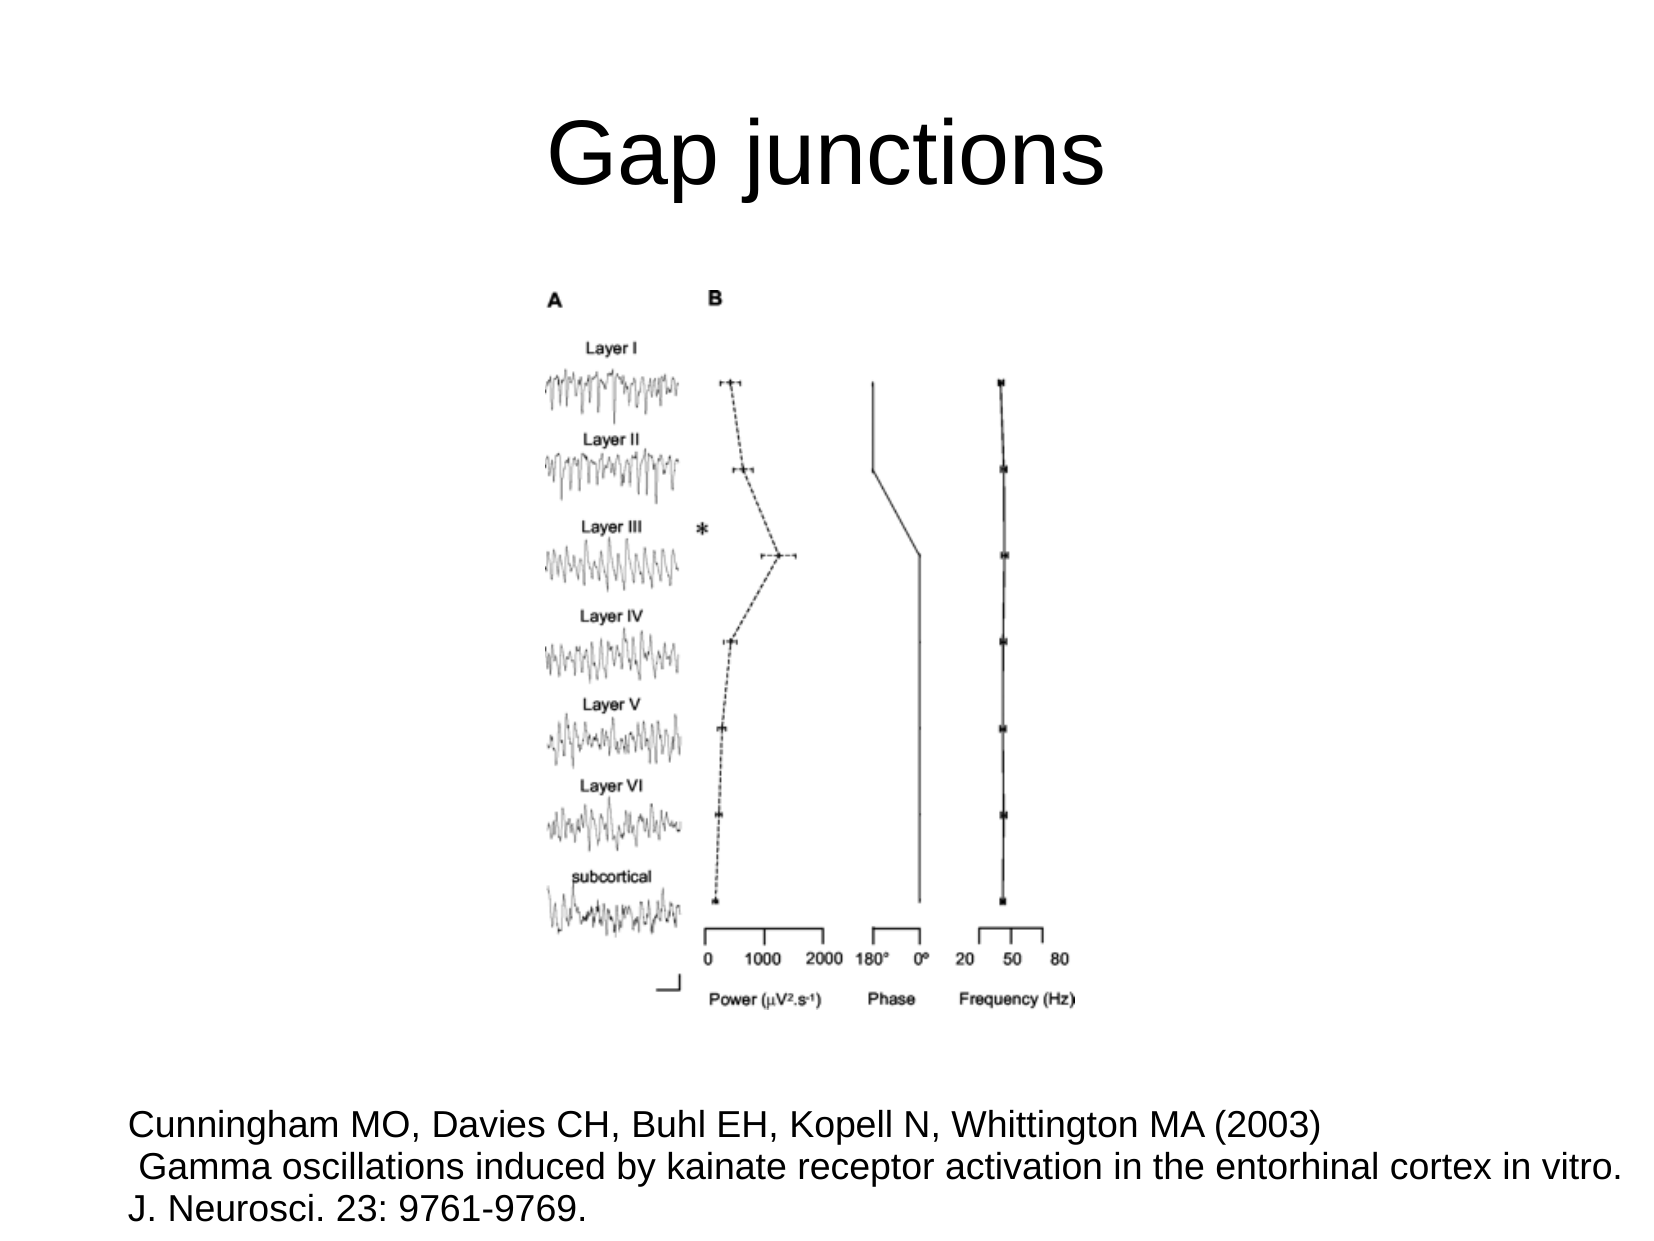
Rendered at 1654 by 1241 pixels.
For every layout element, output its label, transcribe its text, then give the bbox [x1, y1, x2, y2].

title Gap junctions [82, 49, 1571, 257]
text_box Cunningham MO, Davies CH, Buhl EH, Kopell N, Whittington MA (2003) Gamma oscillations induced by kainate receptor activation in the entorhinal cortex in vitro. J. Neurosci. 23: 9761-9769. [113, 1095, 1650, 1237]
picture [545, 290, 1075, 1010]
